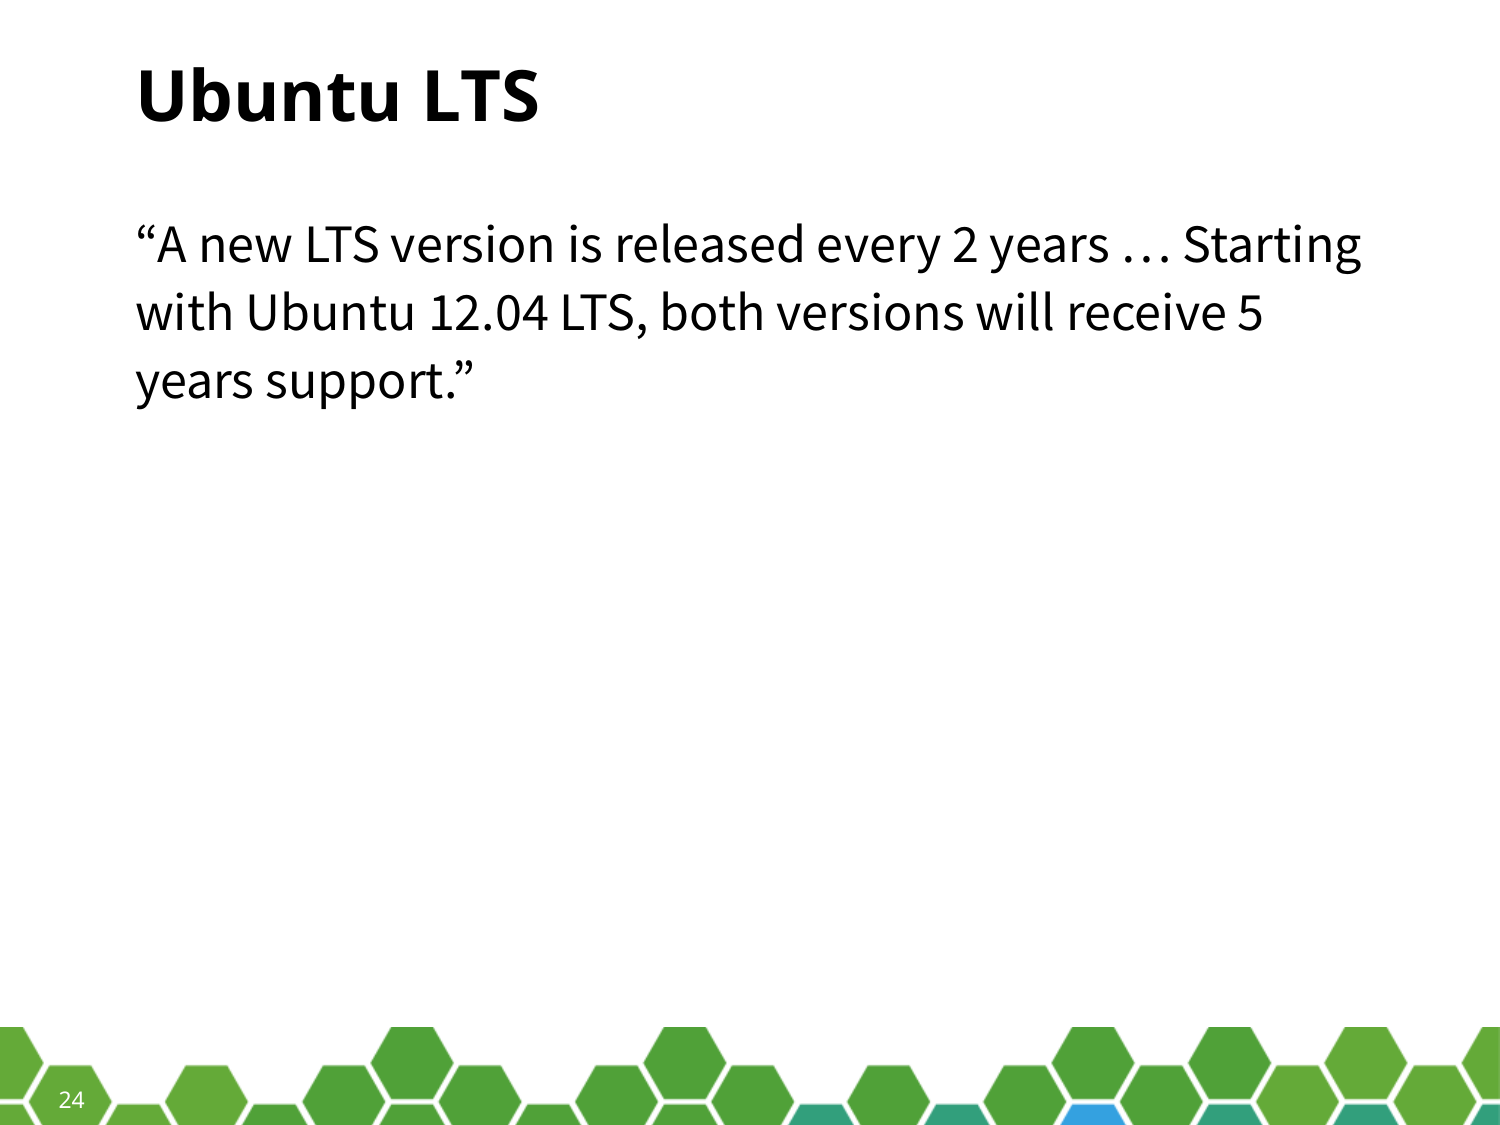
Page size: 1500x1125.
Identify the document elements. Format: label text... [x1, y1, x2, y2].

title Ubuntu LTS [135, 12, 1372, 175]
list “A new LTS version is released every 2 years … Starting with Ubuntu 12.04 LTS, both versions will receive 5 years support.” [135, 208, 1372, 862]
picture [0, 1027, 1500, 1125]
